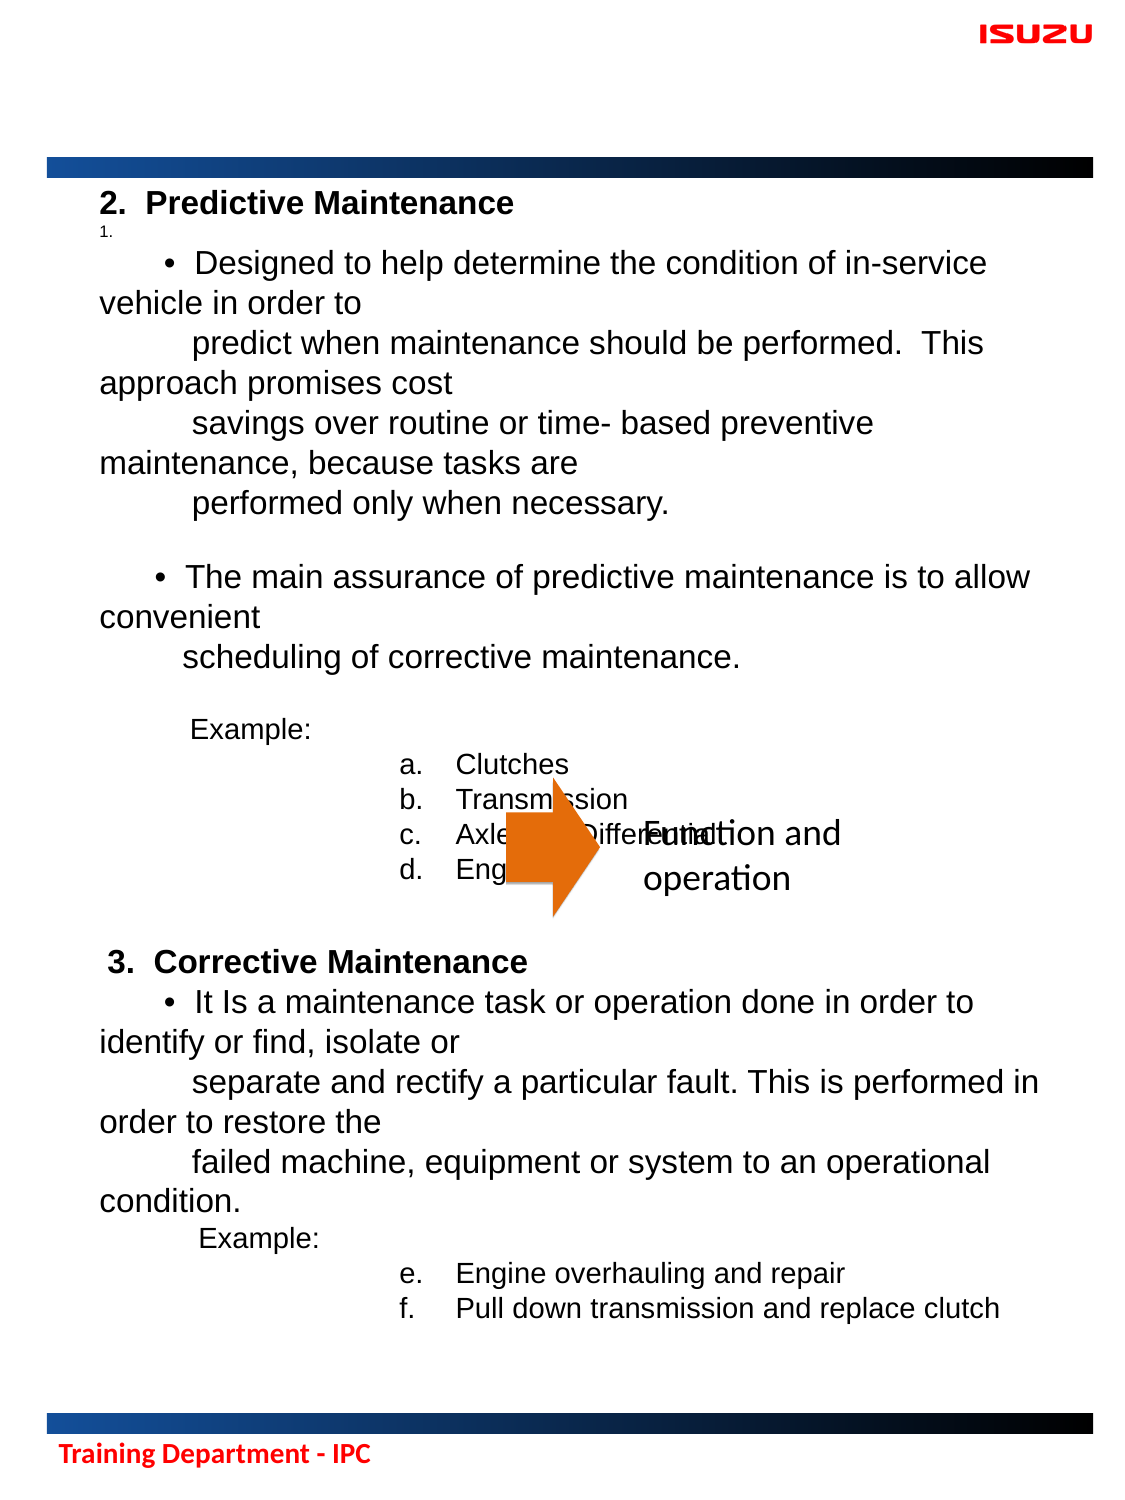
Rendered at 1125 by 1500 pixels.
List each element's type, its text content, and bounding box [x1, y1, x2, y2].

text_box [506, 777, 601, 917]
text_box Function and operation [628, 800, 957, 907]
text_box 2. Predictive Maintenance • Designed to help determine the condition of in-service vehicle in order to predict when maintenance should be performed. This approach promises cost savings over routine or time- based preventive maintenance, because tasks are performed only when necessary. • The main assurance of predictive maintenance is to allow convenient scheduling of corrective maintenance. Example: Clutches Transmission Axle and Differential Engine 3. Corrective Maintenance • It Is a maintenance task or operation done in order to identify or find, isolate or separate and rectify a particular fault. This is performed in order to restore the failed machine, equipment or system to an operational condition. Example: Engine overhauling and repair Pull down transmission and replace clutch [84, 174, 1058, 1332]
